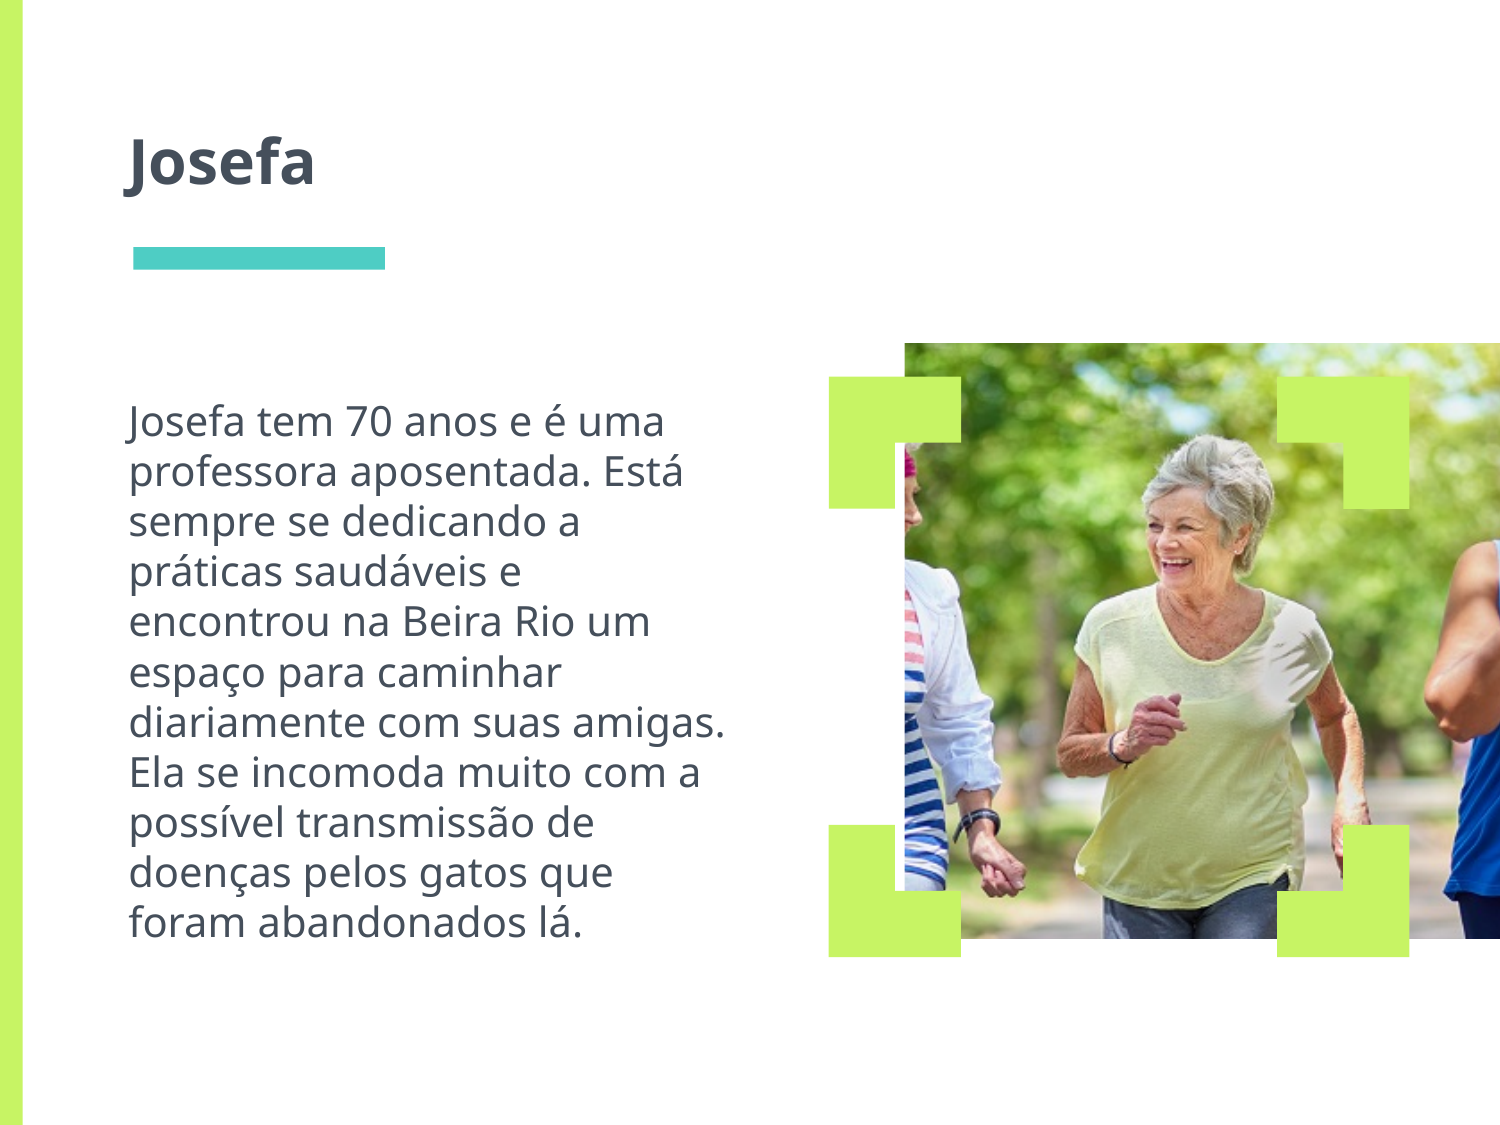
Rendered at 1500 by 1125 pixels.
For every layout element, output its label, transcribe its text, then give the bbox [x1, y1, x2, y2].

picture [904, 343, 1500, 939]
title Josefa [113, 0, 1387, 212]
text_box [828, 376, 962, 509]
text_box [1277, 376, 1410, 509]
list Josefa tem 70 anos e é uma professora aposentada. Está sempre se dedicando a práticas saudáveis e encontrou na Beira Rio um espaço para caminhar diariamente com suas amigas. Ela se incomoda muito com a possível transmissão de doenças pelos gatos que foram abandonados lá. [113, 328, 746, 961]
text_box [828, 824, 961, 958]
text_box [1277, 824, 1410, 958]
